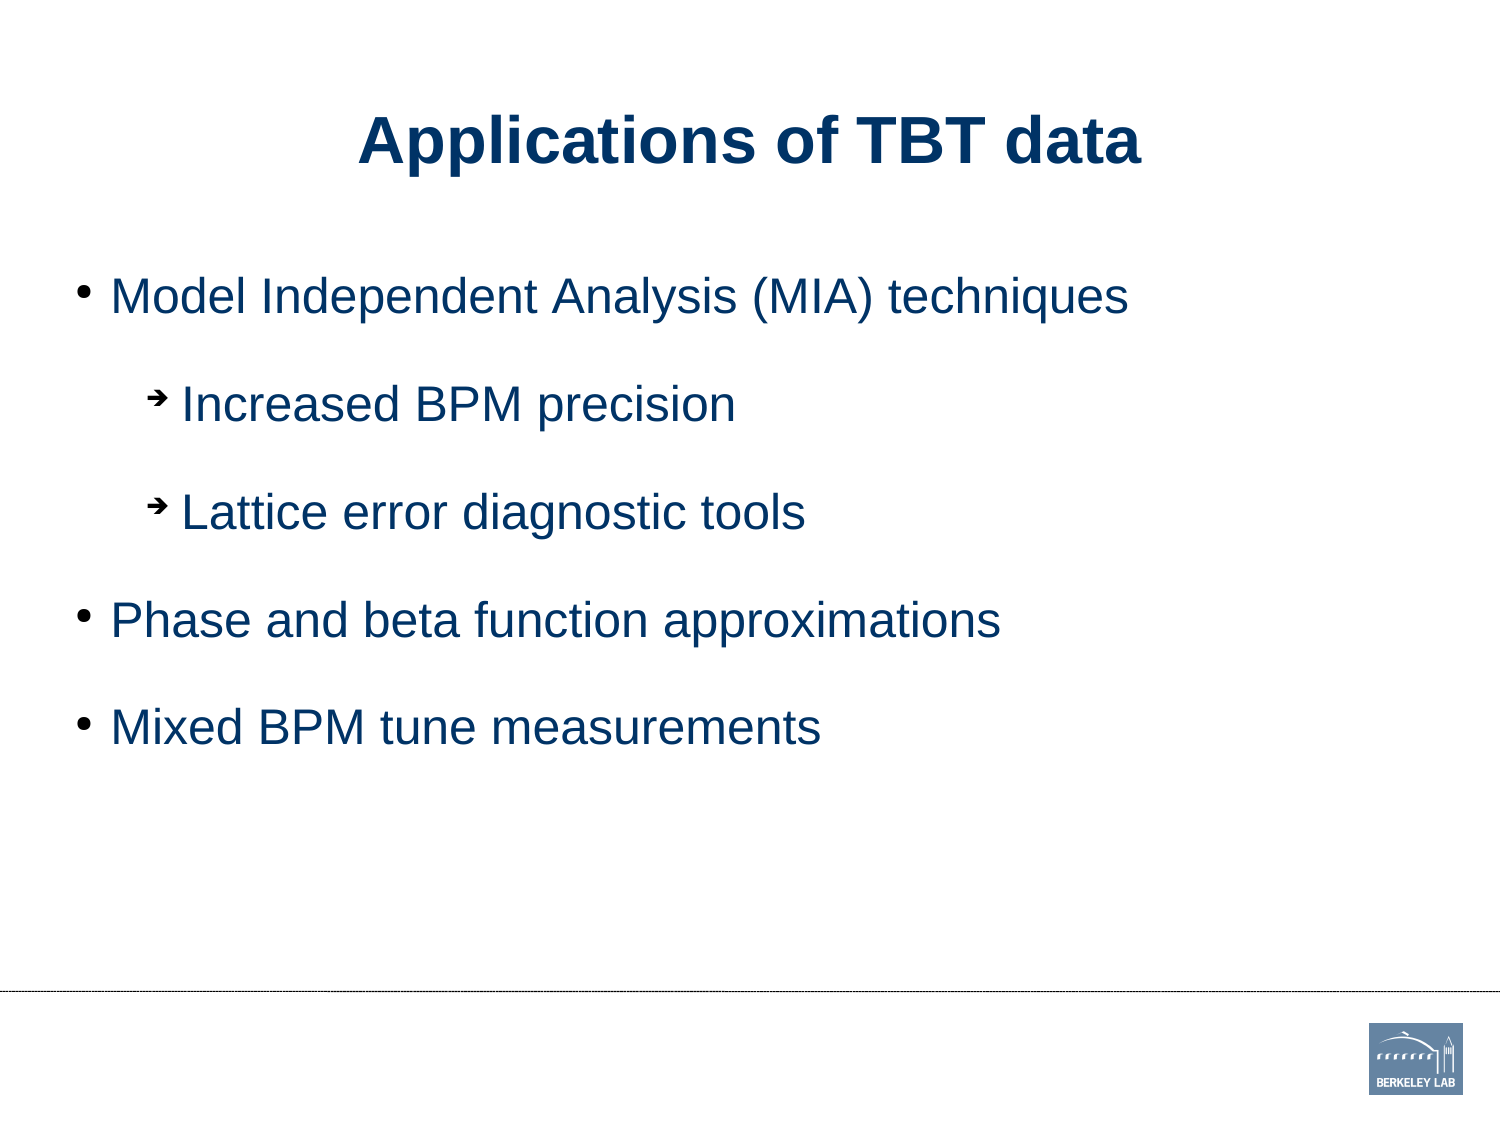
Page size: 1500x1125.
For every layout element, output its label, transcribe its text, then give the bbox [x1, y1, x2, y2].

list Model Independent Analysis (MIA) techniques Increased BPM precision Lattice error diagnostic tools Phase and beta function approximations Mixed BPM tune measurements [75, 263, 1425, 916]
picture [1369, 1023, 1463, 1095]
title Applications of TBT data [111, 42, 1389, 231]
